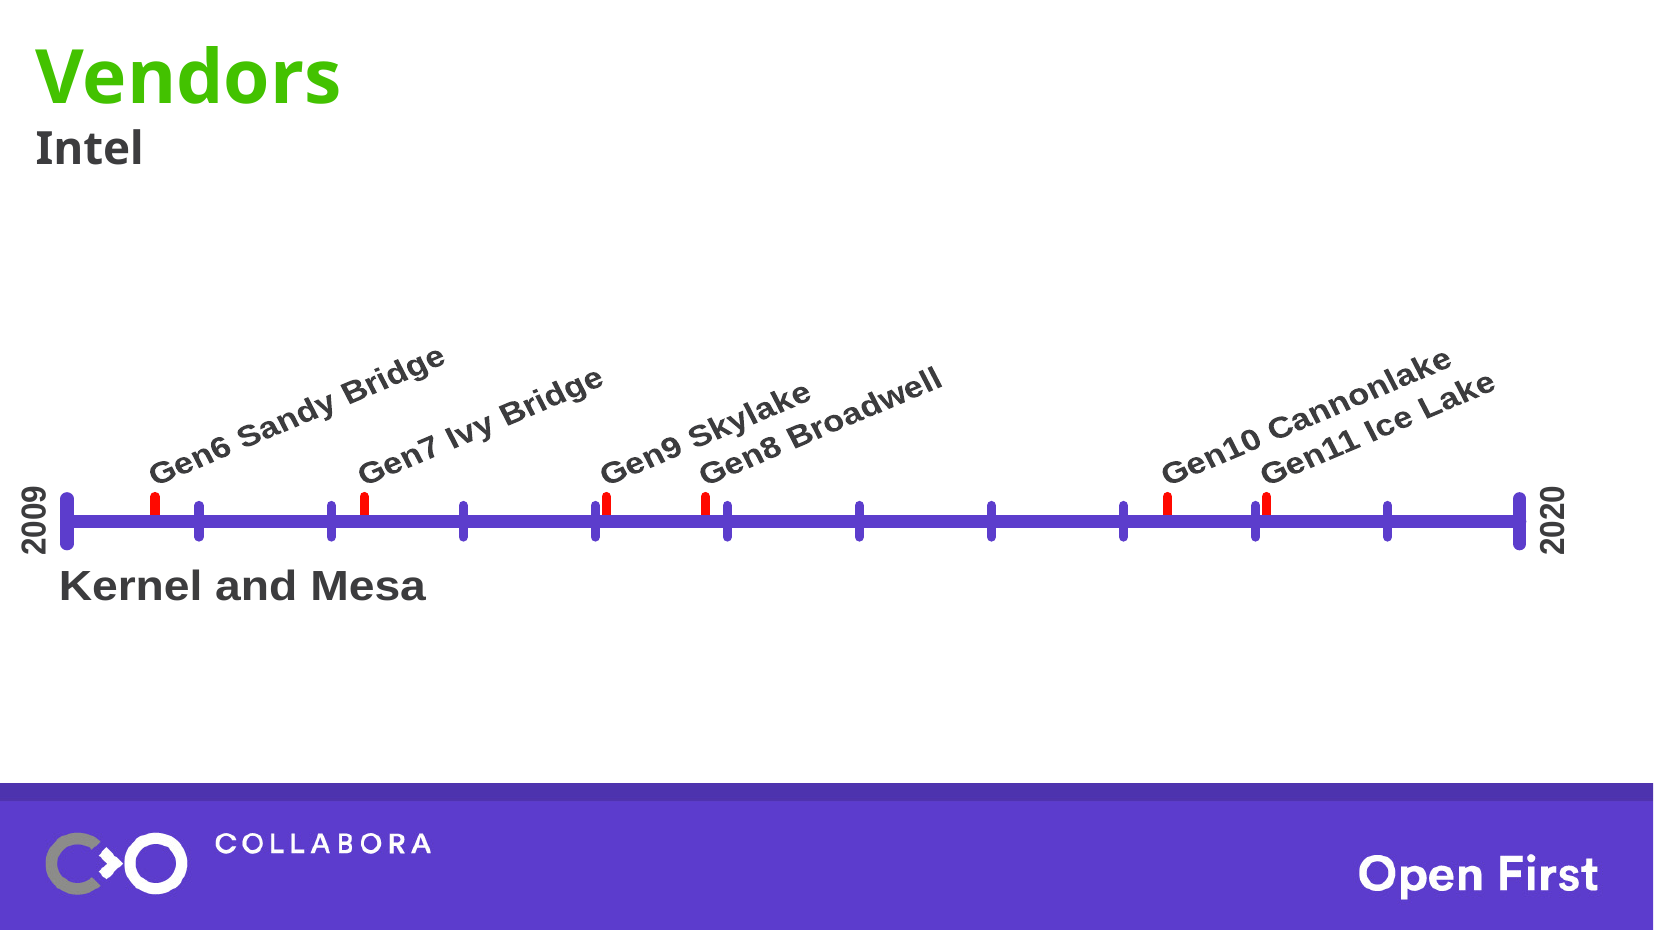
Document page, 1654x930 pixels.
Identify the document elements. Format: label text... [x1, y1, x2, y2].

picture [0, 0, 1654, 930]
title Vendors Intel [35, 28, 1608, 193]
